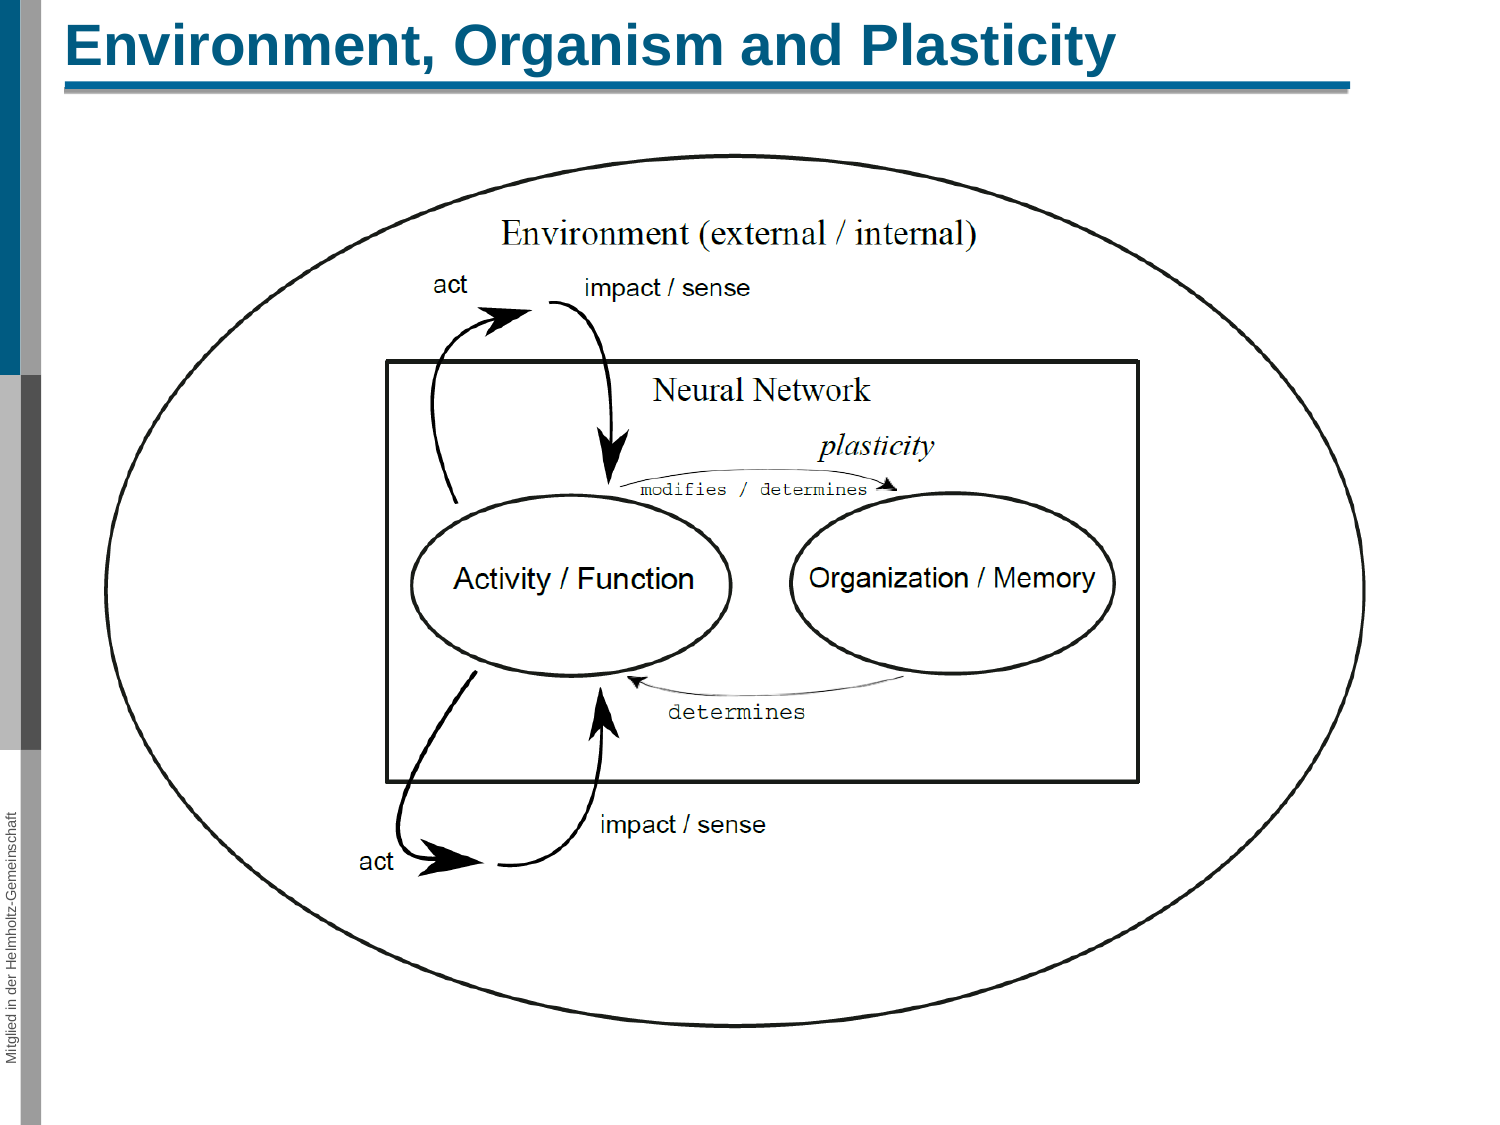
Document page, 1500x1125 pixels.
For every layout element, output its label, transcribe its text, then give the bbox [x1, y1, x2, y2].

text_box Environment, Organism and Plasticity [64, 7, 1440, 102]
picture [102, 136, 1371, 1039]
